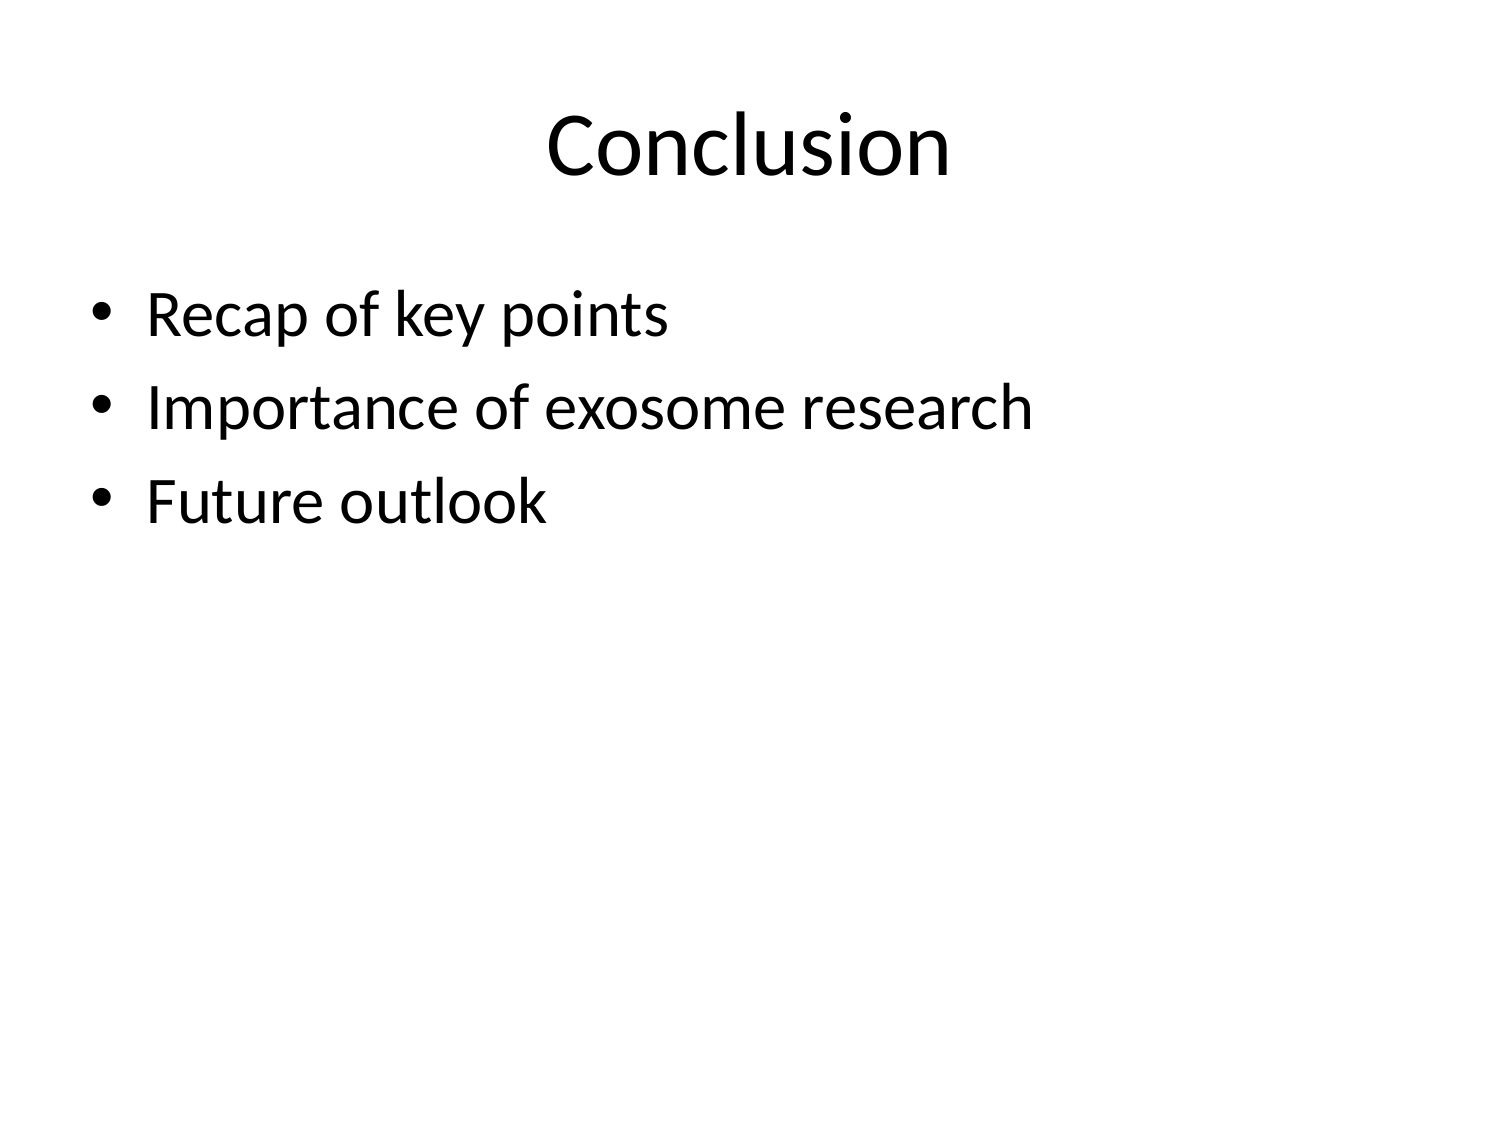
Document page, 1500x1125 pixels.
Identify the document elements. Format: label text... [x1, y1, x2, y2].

title Conclusion [75, 45, 1425, 233]
list Recap of key points Importance of exosome research Future outlook [75, 262, 1425, 1005]
